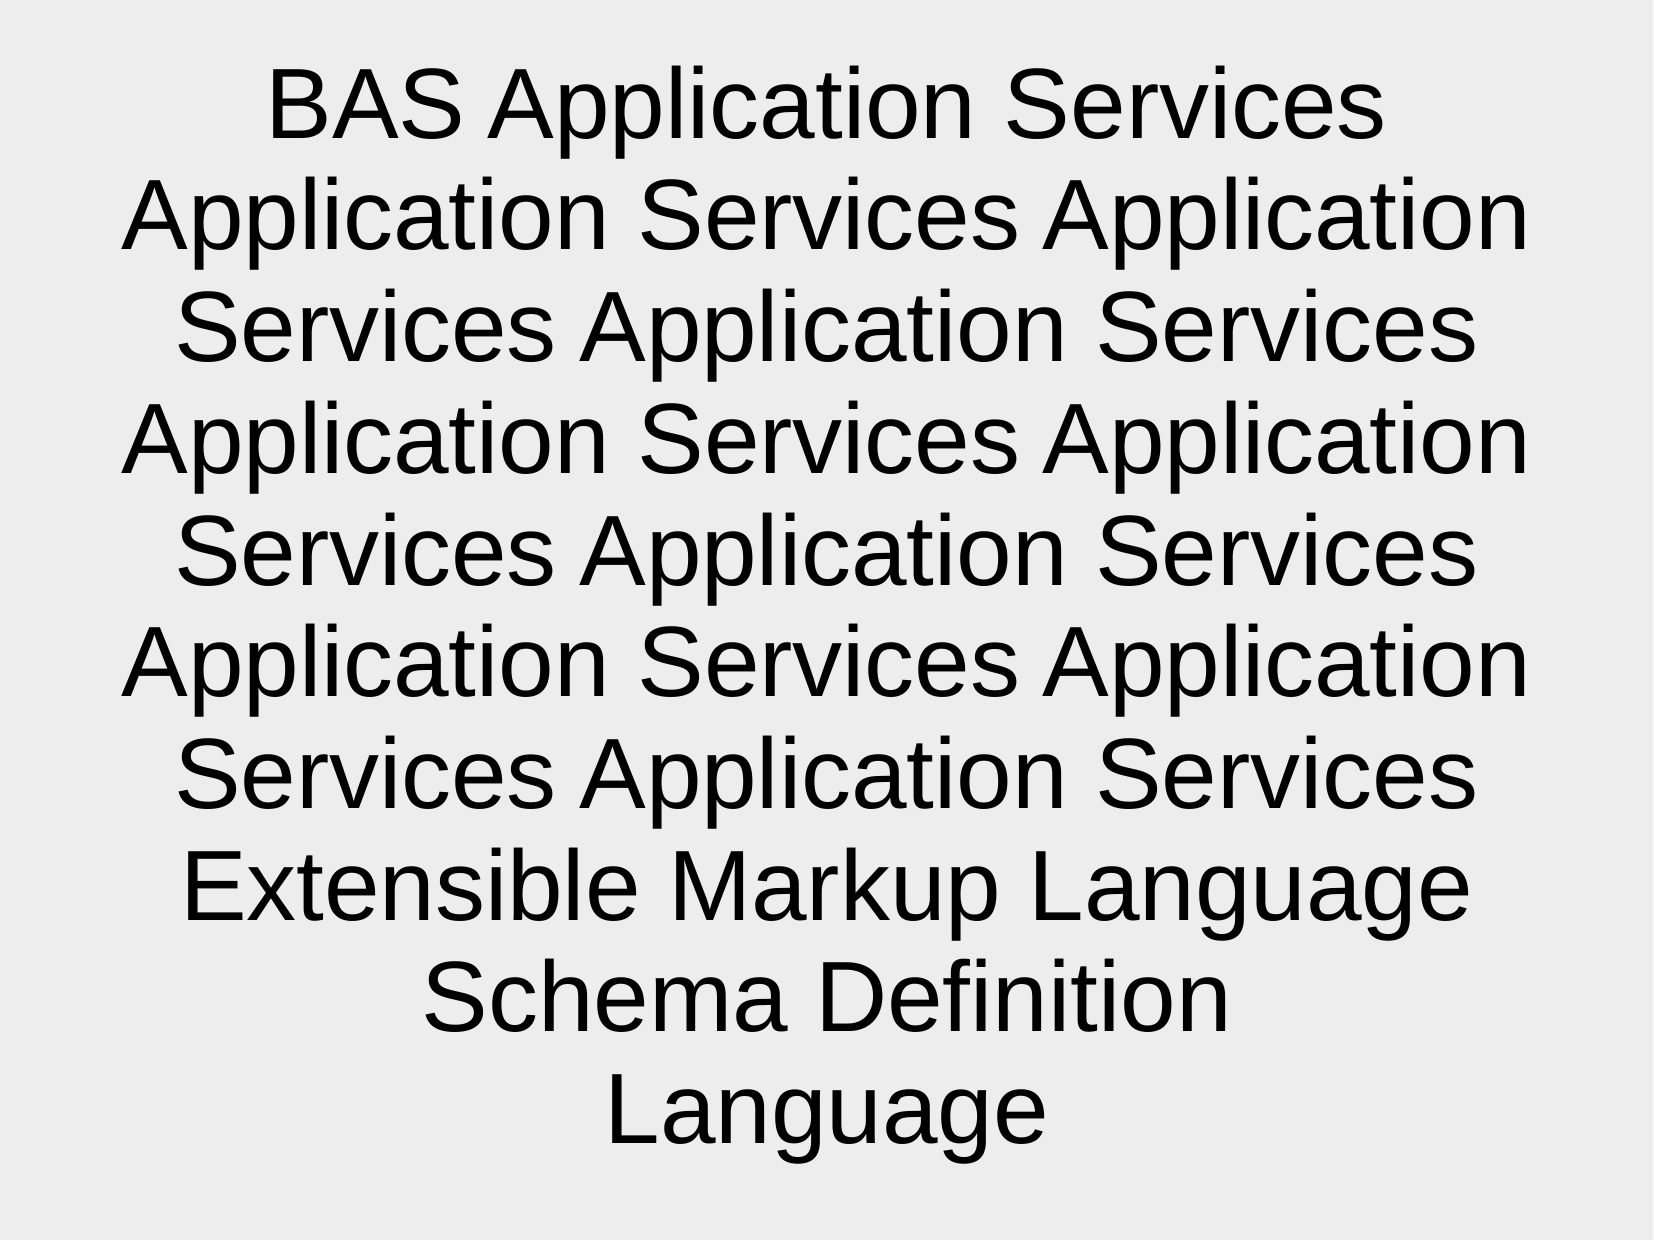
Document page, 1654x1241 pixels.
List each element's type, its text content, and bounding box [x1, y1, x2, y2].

text_box BAS Application Services Application Services Application Services Application Services Application Services Application Services Application Services Application Services Application Services Application Services Extensible Markup Language Schema Definition Language [0, 40, 1654, 1171]
